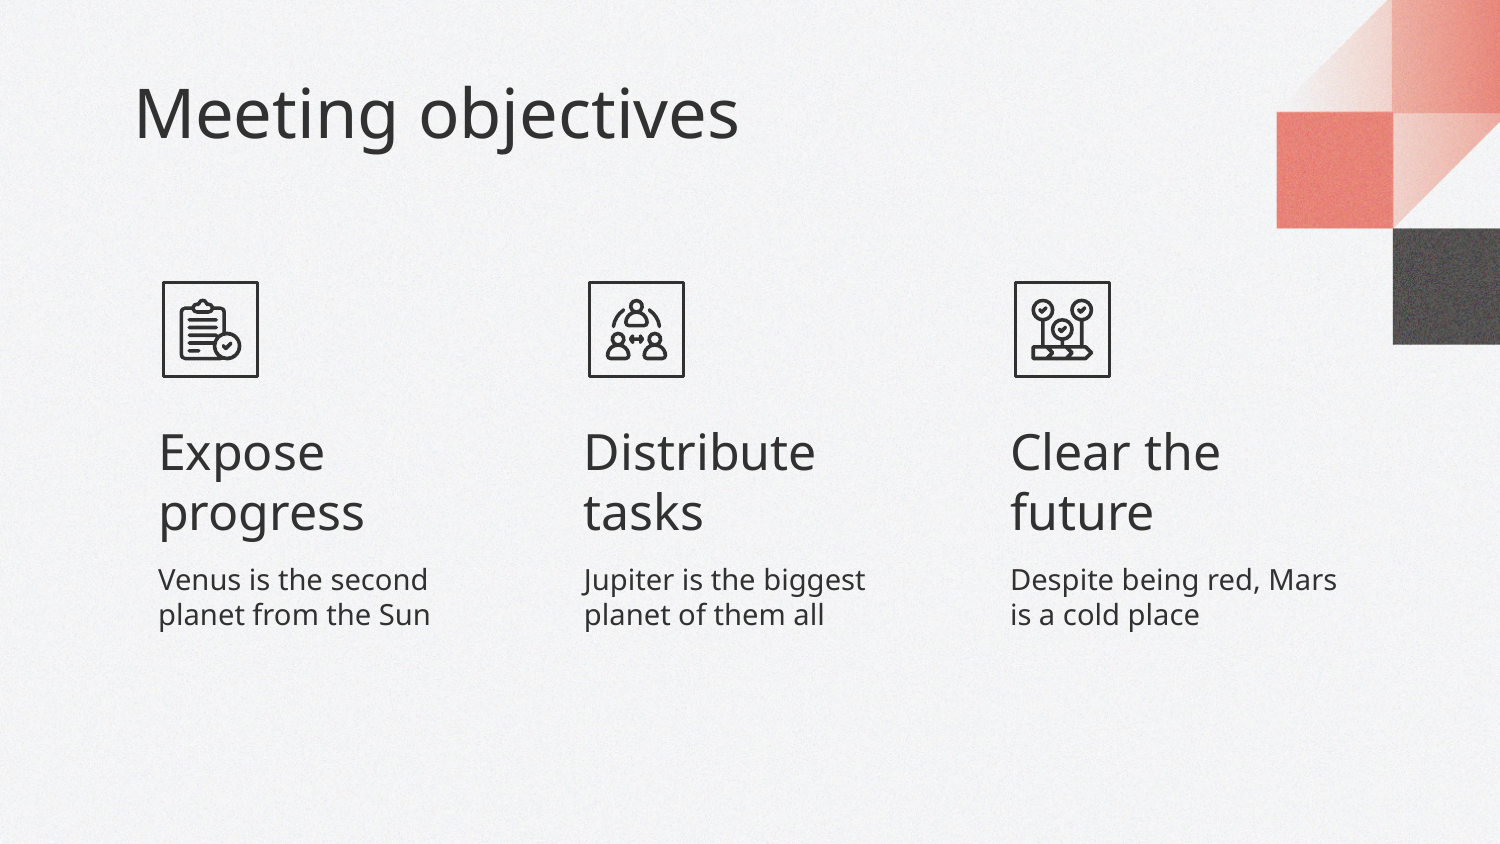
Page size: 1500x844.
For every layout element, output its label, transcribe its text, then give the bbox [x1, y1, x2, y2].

subtitle Venus is the second planet from the Sun [143, 556, 505, 637]
title Meeting objectives [118, 63, 1159, 158]
text_box [647, 308, 662, 329]
text_box [611, 308, 626, 329]
text_box [605, 331, 631, 361]
text_box [624, 298, 649, 328]
subtitle Jupiter is the biggest planet of them all [568, 556, 931, 637]
text_box [179, 298, 242, 361]
picture [0, 0, 1500, 844]
subtitle Despite being red, Mars is a cold place [994, 556, 1357, 637]
title Distribute tasks [568, 411, 931, 550]
text_box [642, 331, 668, 361]
text_box [629, 334, 644, 344]
text_box [1031, 298, 1094, 361]
title Clear the future [994, 411, 1357, 550]
title Expose progress [143, 411, 505, 550]
